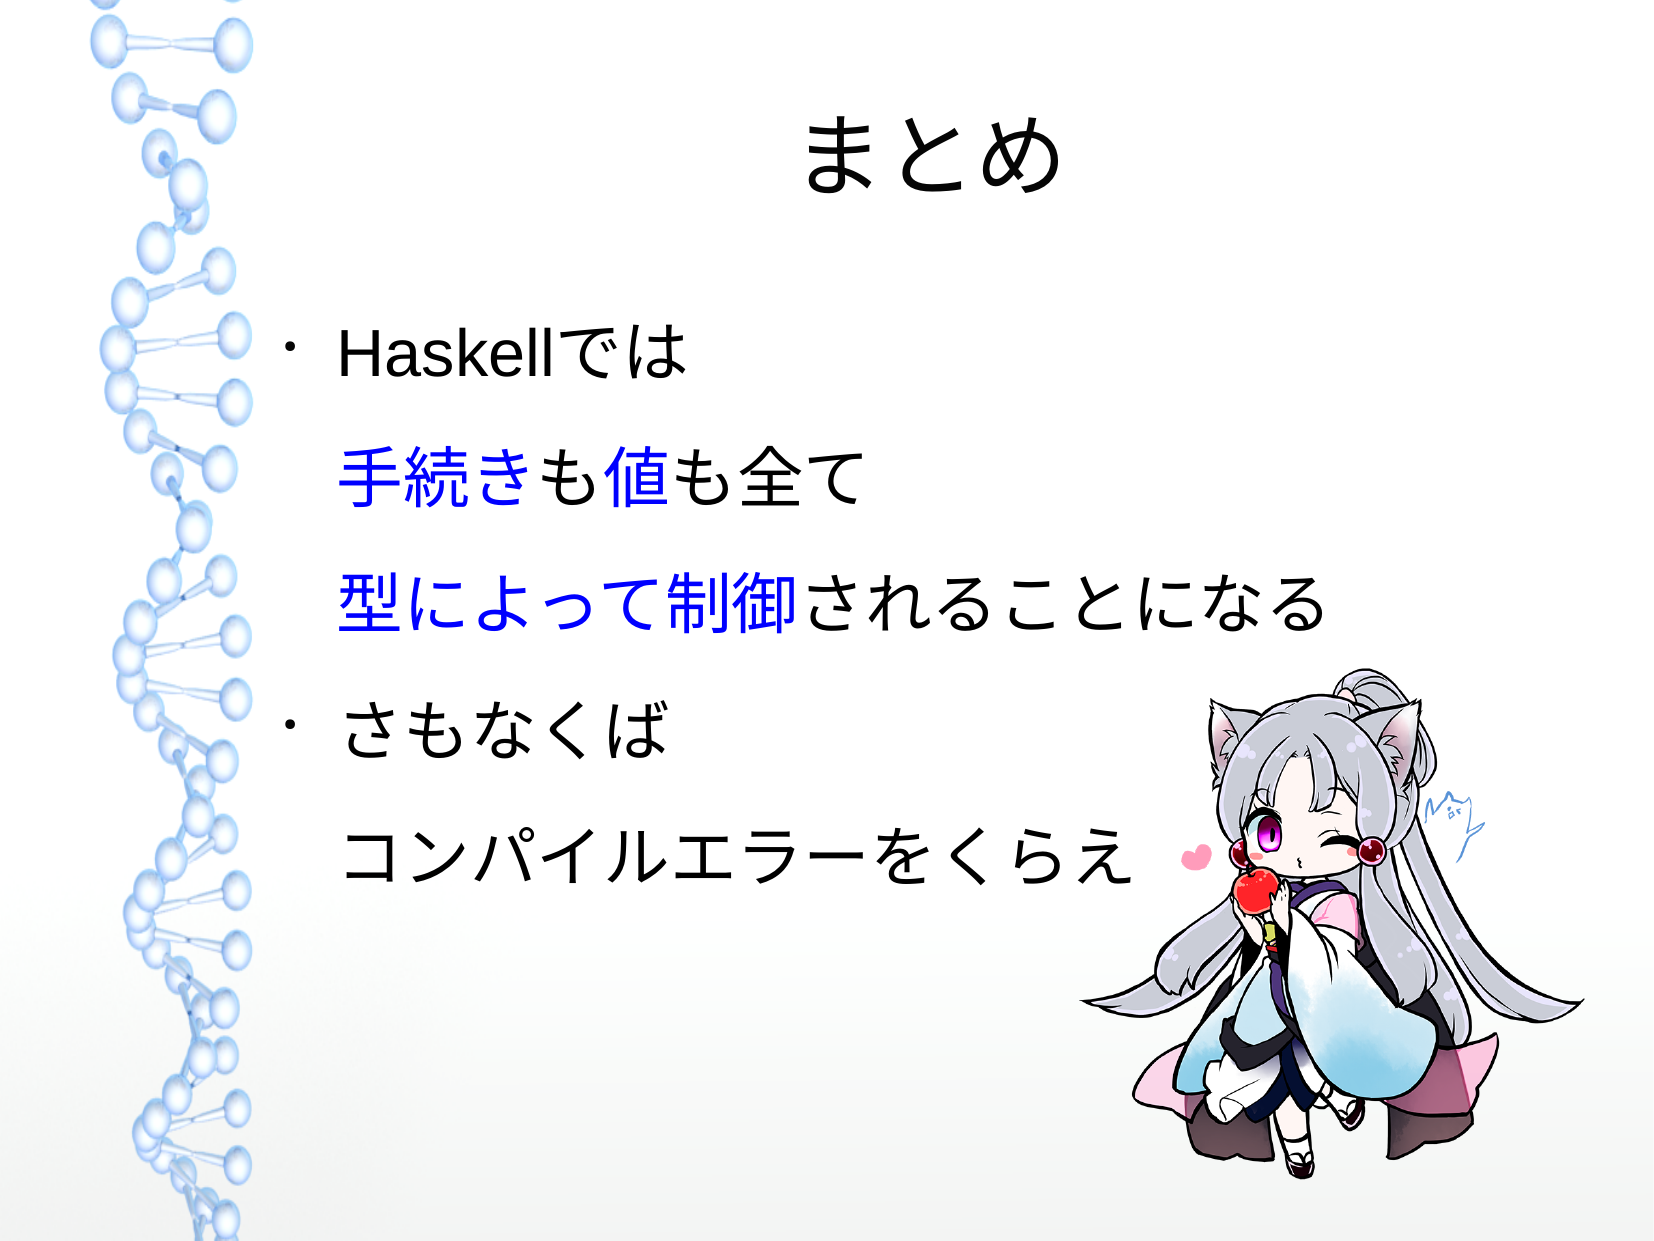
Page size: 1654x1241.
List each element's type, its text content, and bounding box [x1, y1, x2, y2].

list Haskellでは 手続きも値も全て 型によって制御されることになる さもなくば コンパイルエラーをくらえ [265, 299, 1595, 1019]
title まとめ [265, 47, 1595, 252]
picture [0, 0, 1654, 1241]
